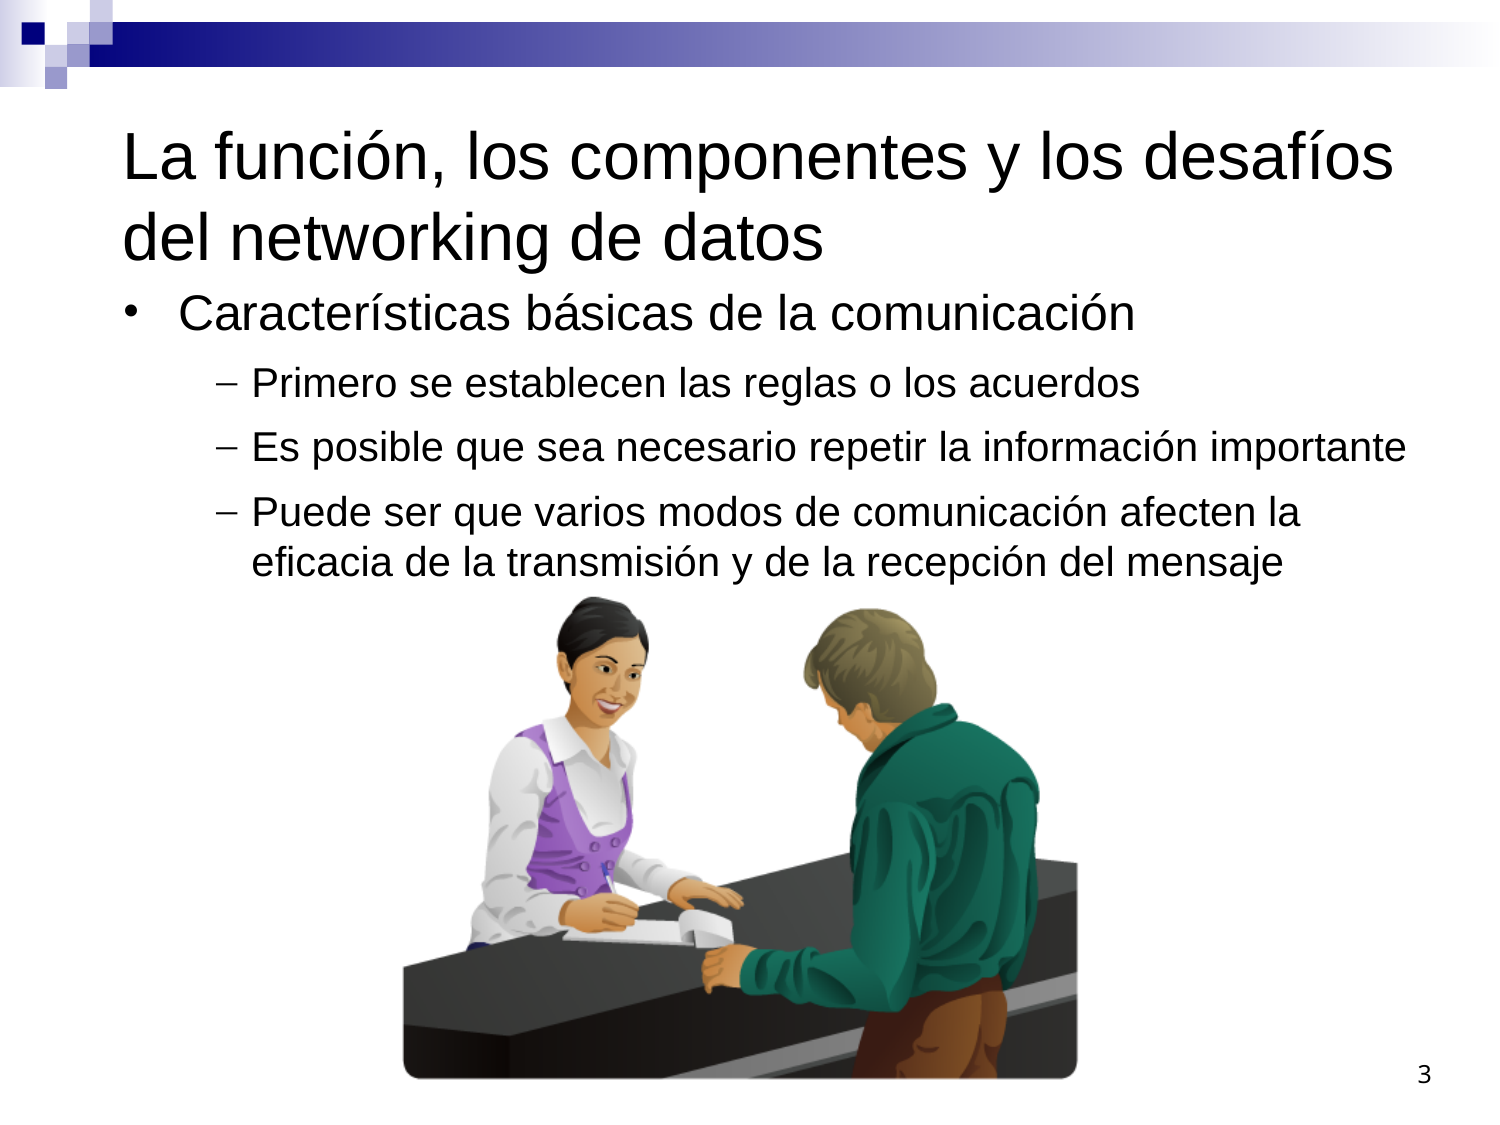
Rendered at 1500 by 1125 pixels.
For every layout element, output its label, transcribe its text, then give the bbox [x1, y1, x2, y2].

text_box Características básicas de la comunicación Primero se establecen las reglas o los acuerdos Es posible que sea necesario repetir la información importante Puede ser que varios modos de comunicación afecten la eficacia de la transmisión y de la recepción del mensaje [107, 273, 1448, 1107]
text_box <número> [1074, 1025, 1447, 1101]
text_box La función, los componentes y los desafíos del networking de datos [107, 105, 1444, 273]
